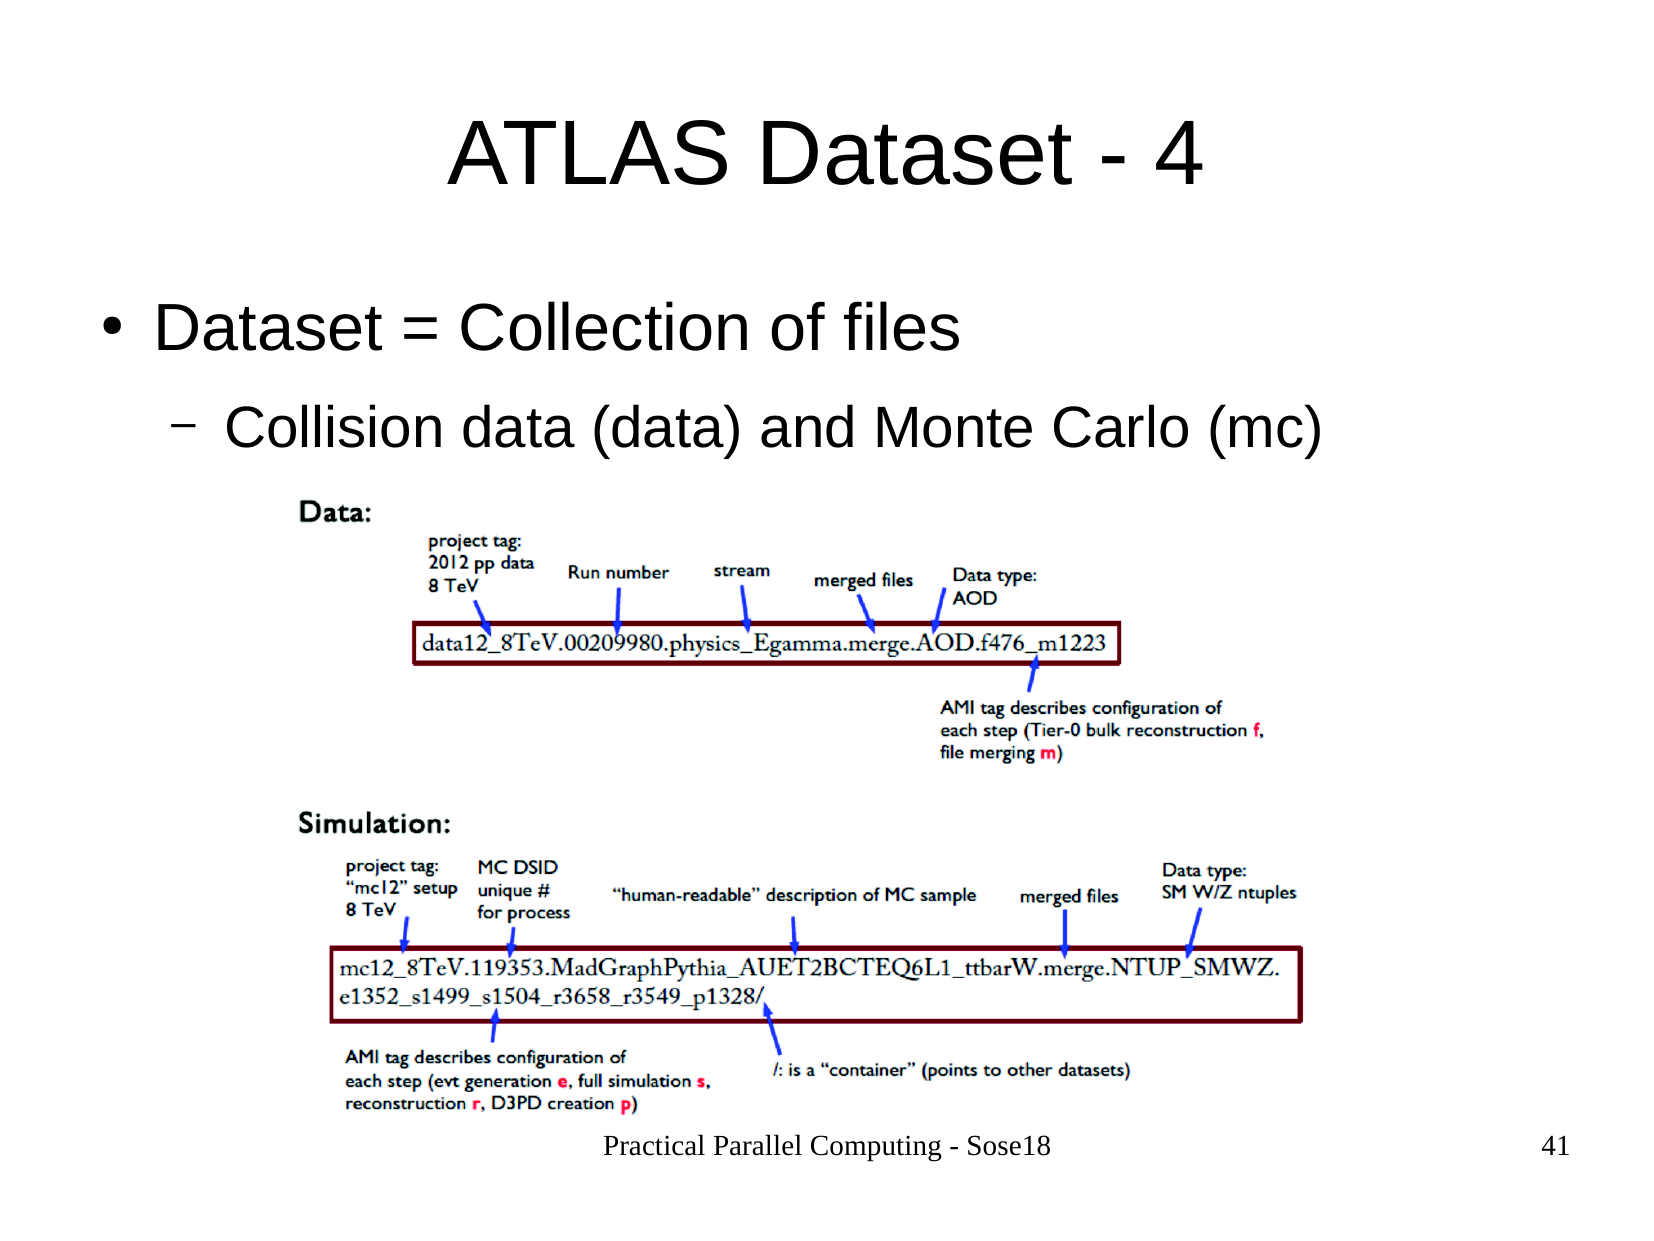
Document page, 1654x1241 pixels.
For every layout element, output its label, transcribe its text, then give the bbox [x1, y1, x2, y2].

picture [255, 489, 1351, 1120]
list Dataset = Collection of files Collision data (data) and Monte Carlo (mc) [82, 290, 1571, 1010]
title ATLAS Dataset - 4 [82, 49, 1571, 257]
